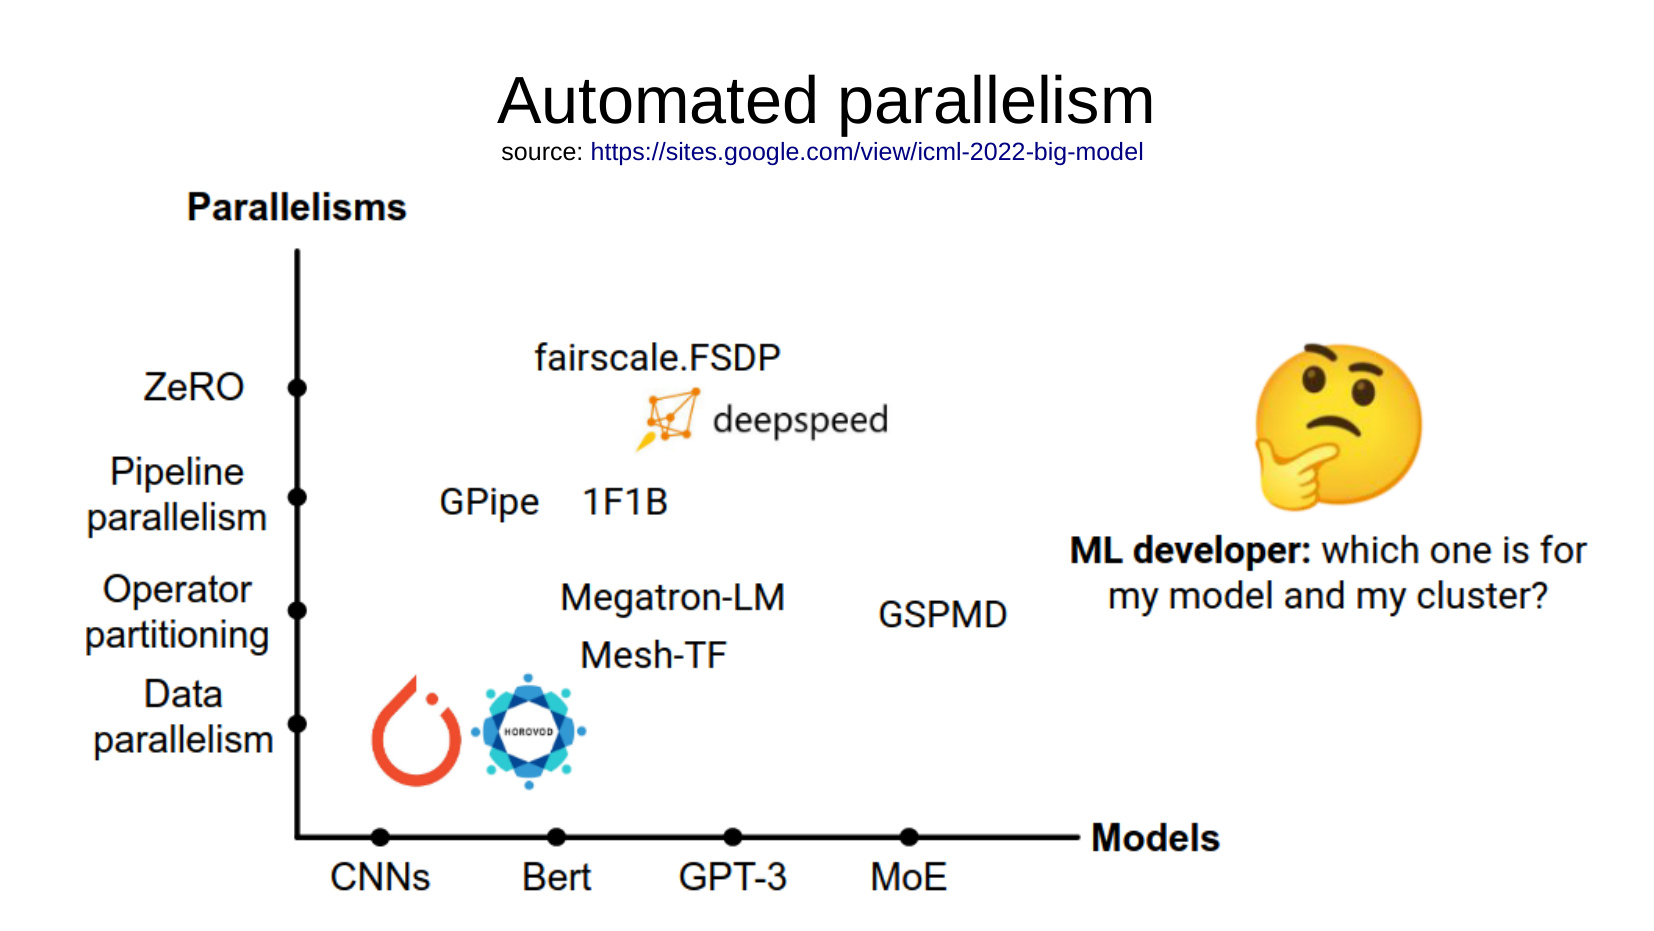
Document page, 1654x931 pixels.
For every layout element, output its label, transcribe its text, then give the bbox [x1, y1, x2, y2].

title Automated parallelism source: https://sites.google.com/view/icml-2022-big-model [82, 37, 1571, 172]
picture [35, 172, 1597, 914]
